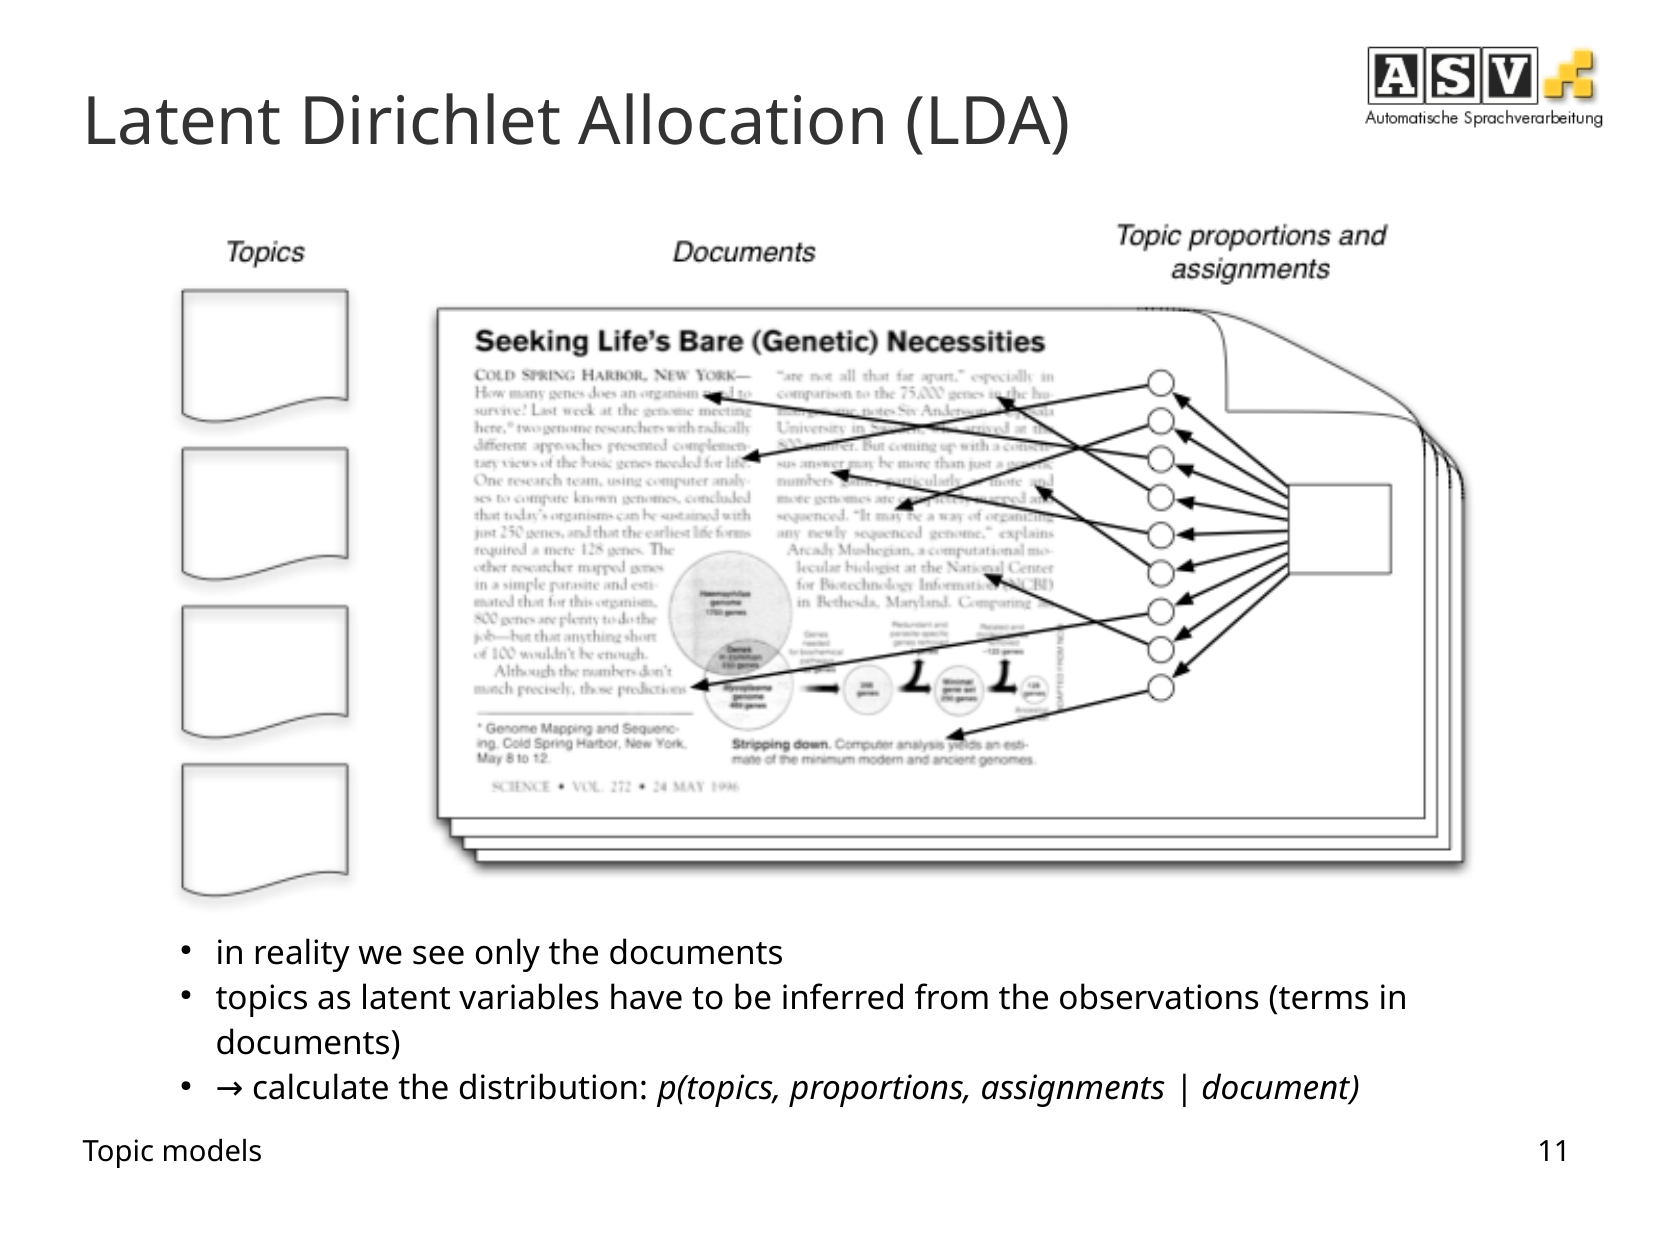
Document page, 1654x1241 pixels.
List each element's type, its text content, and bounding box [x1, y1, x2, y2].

picture [1364, 43, 1605, 129]
text_box in reality we see only the documents topics as latent variables have to be inferred from the observations (terms in documents) → calculate the distribution: p(topics, proportions, assignments | document) [165, 921, 1571, 1075]
title Latent Dirichlet Allocation (LDA) [82, 49, 1347, 189]
picture [159, 210, 1491, 928]
